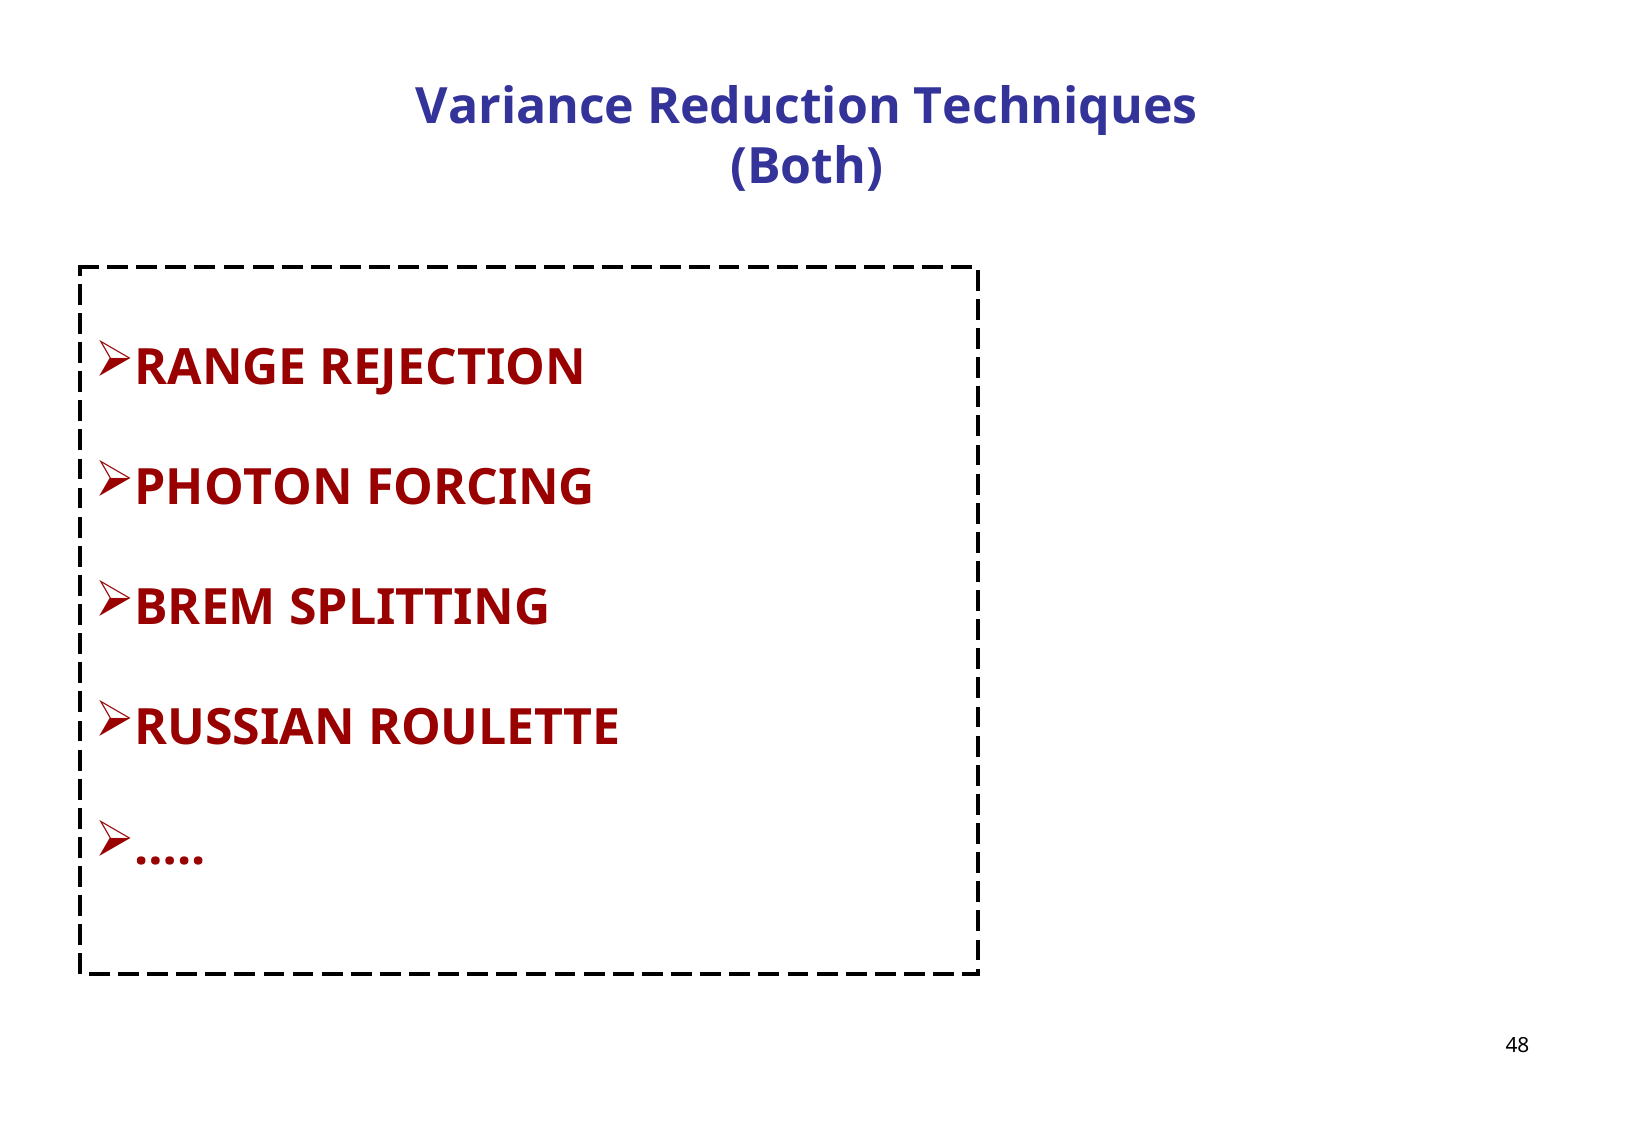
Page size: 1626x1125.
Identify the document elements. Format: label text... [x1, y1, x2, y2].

text_box Variance Reduction Techniques (Both) [56, 66, 1557, 202]
text_box RANGE REJECTION PHOTON FORCING BREM SPLITTING RUSSIAN ROULETTE ….. [80, 267, 978, 974]
